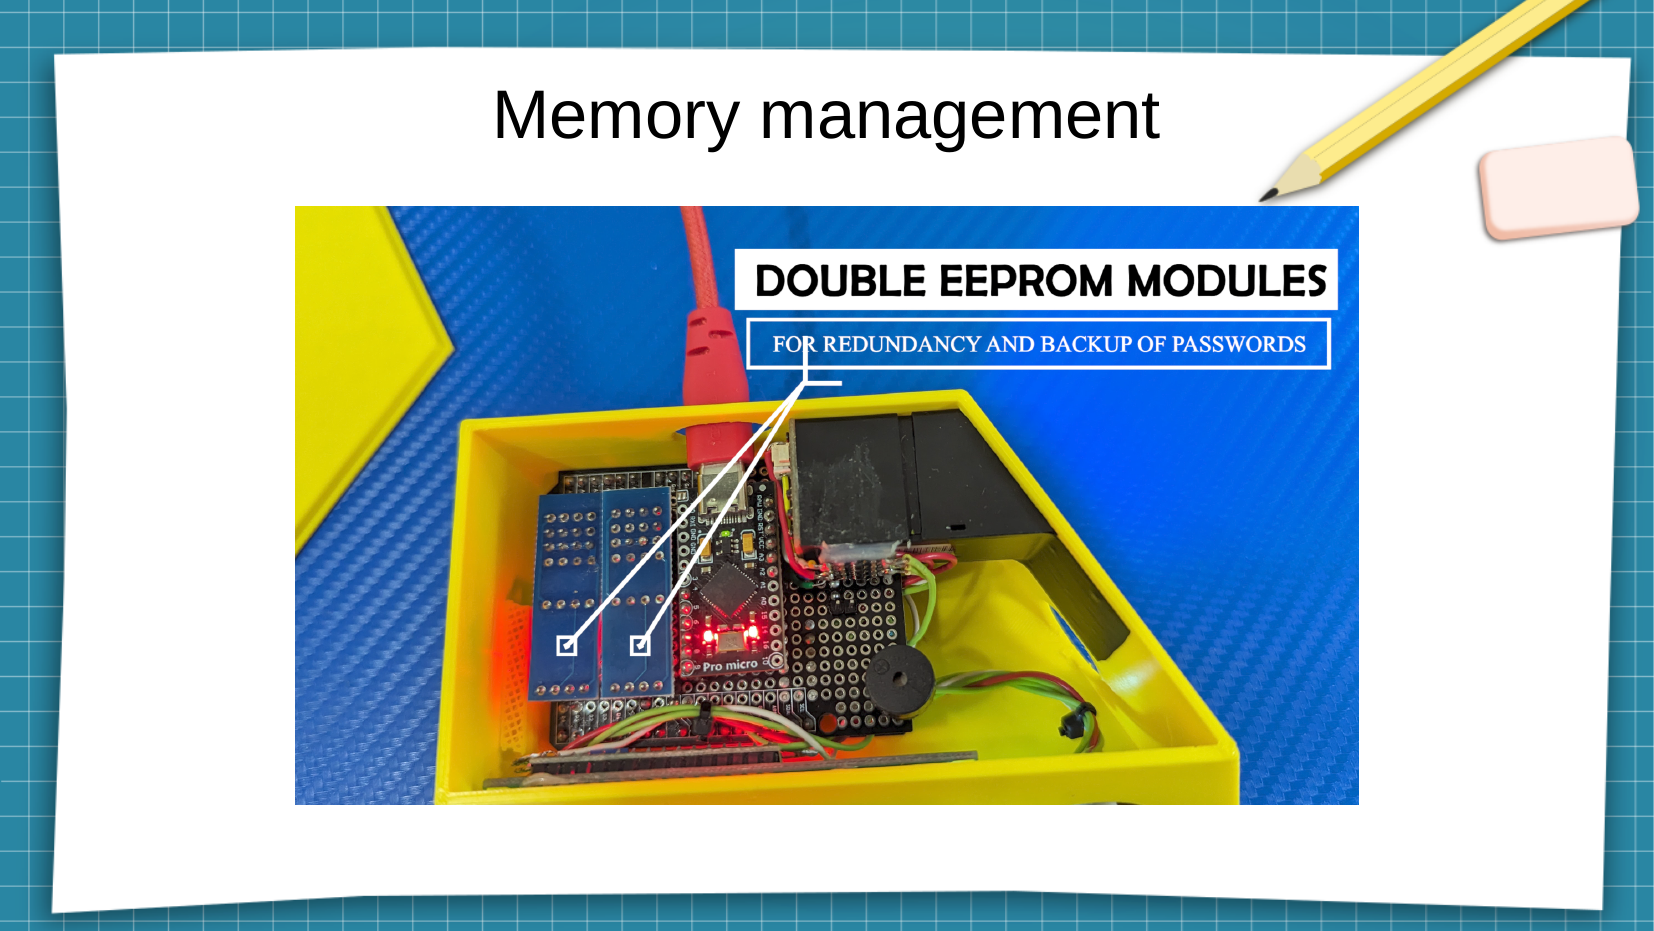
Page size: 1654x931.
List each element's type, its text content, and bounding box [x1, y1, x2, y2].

picture [0, 0, 1654, 931]
title Memory management [82, 37, 1571, 193]
